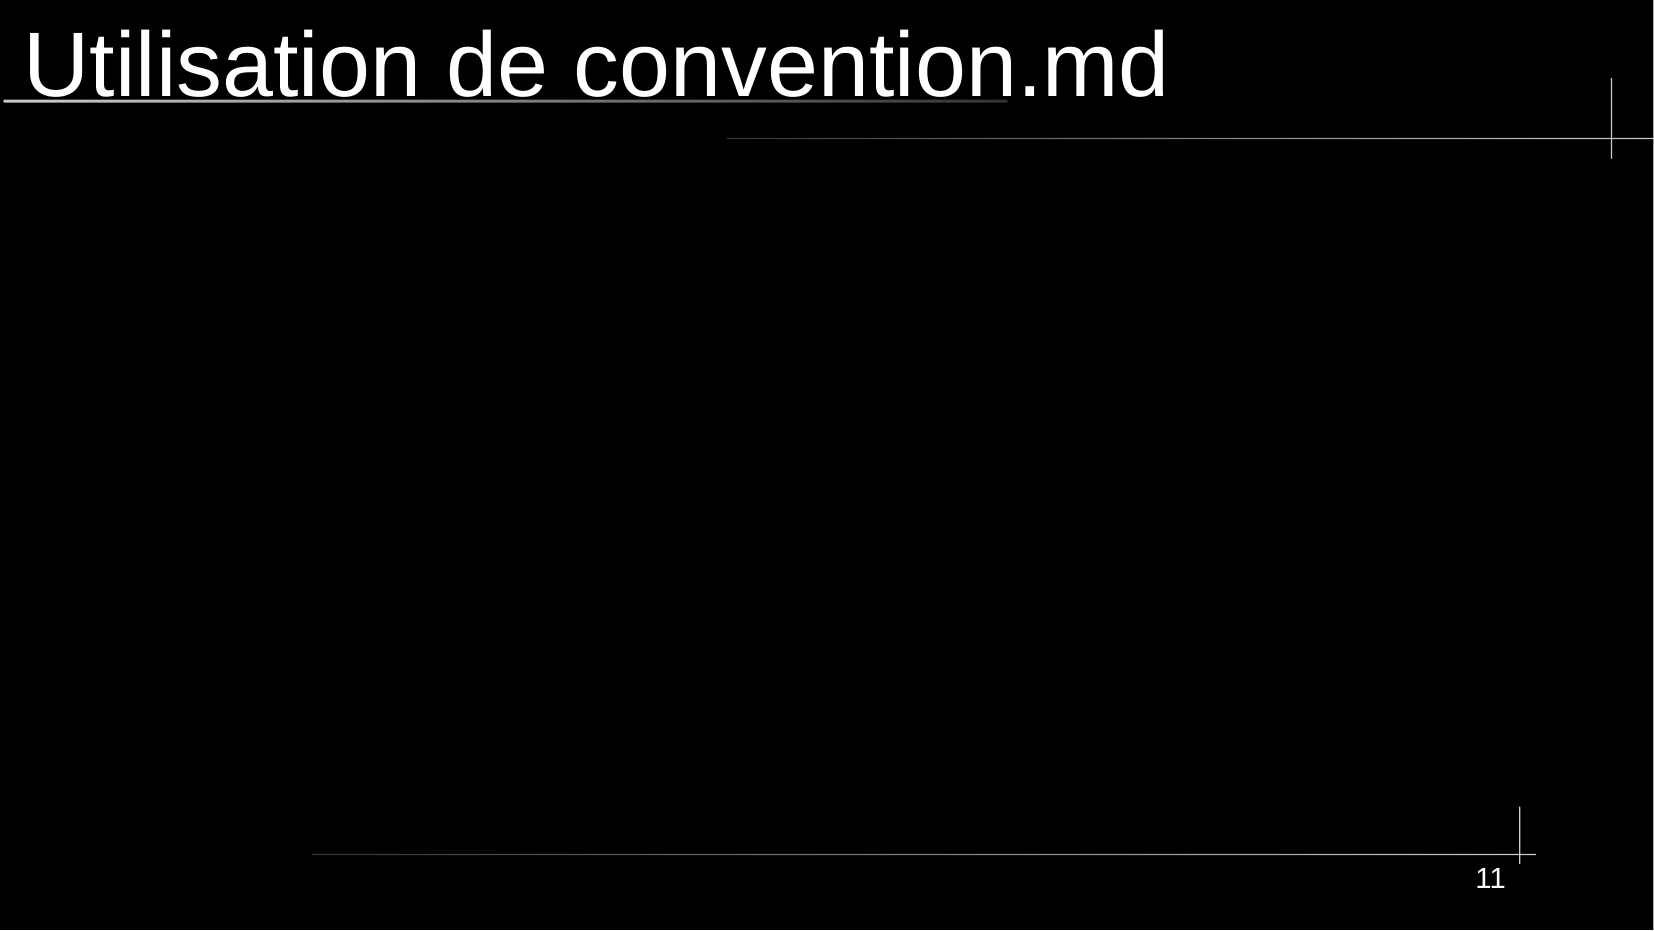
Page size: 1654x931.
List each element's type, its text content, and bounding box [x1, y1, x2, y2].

title Utilisation de convention.md [23, 11, 1589, 119]
